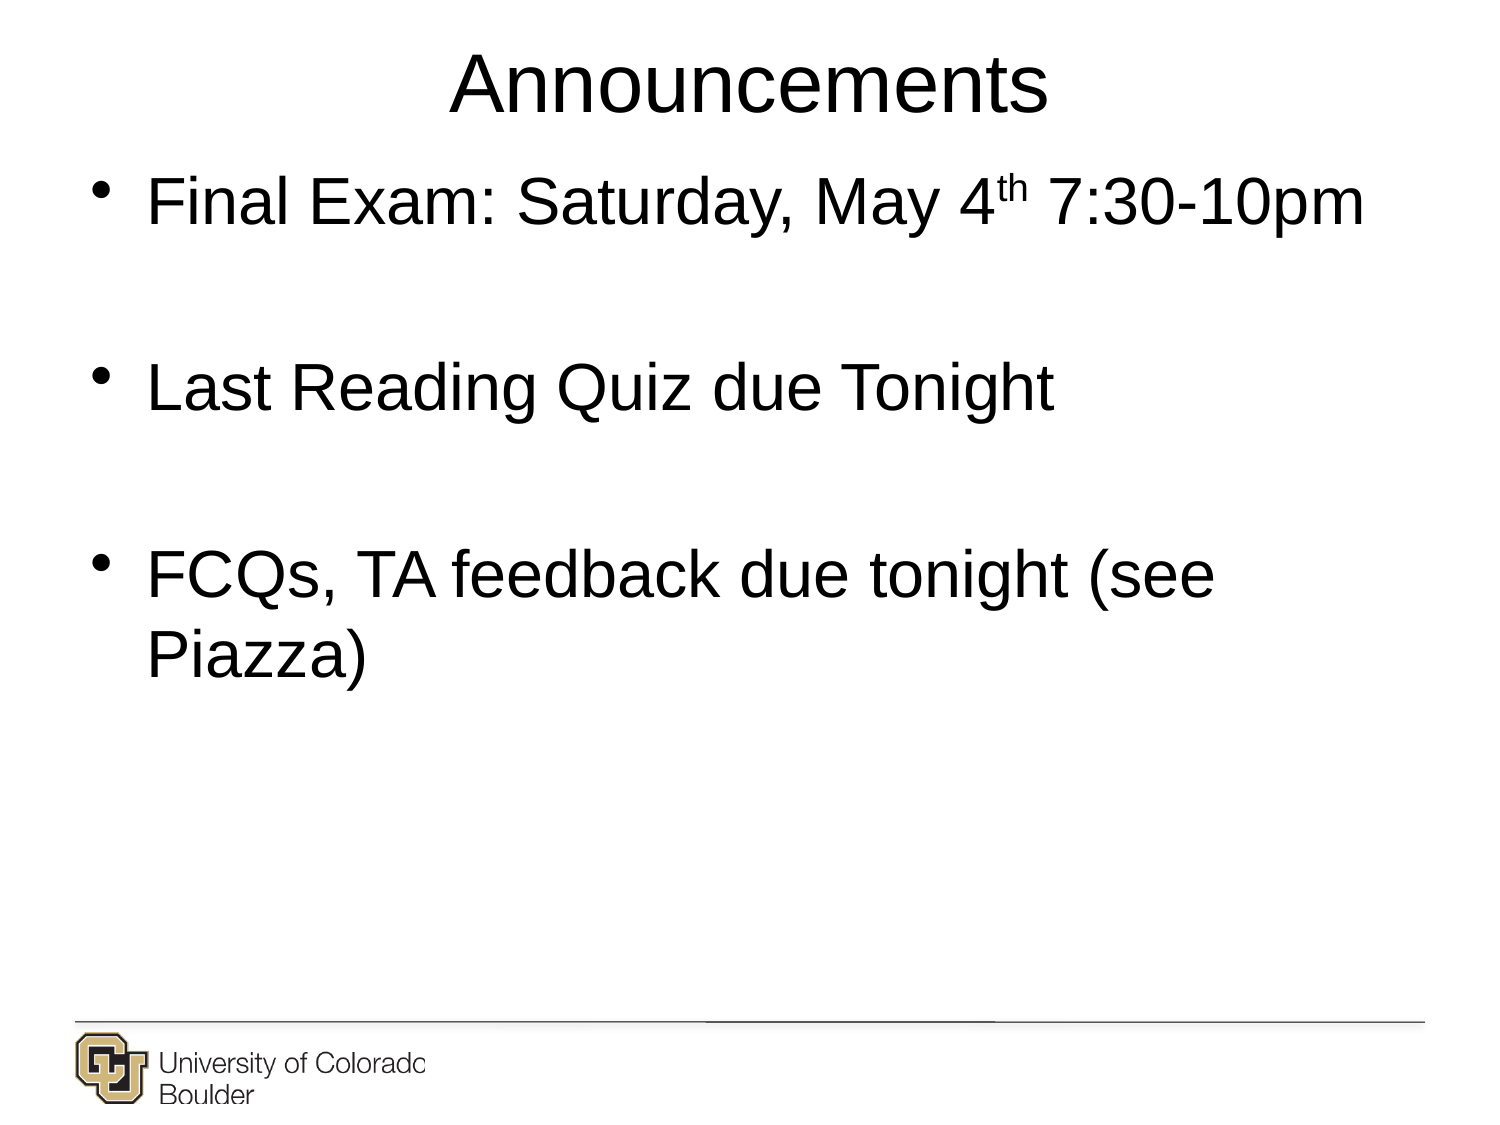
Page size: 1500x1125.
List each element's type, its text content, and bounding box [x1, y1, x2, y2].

title Announcements [75, 18, 1425, 140]
list Final Exam: Saturday, May 4th 7:30-10pm Last Reading Quiz due Tonight FCQs, TA feedback due tonight (see Piazza) [75, 149, 1425, 1005]
